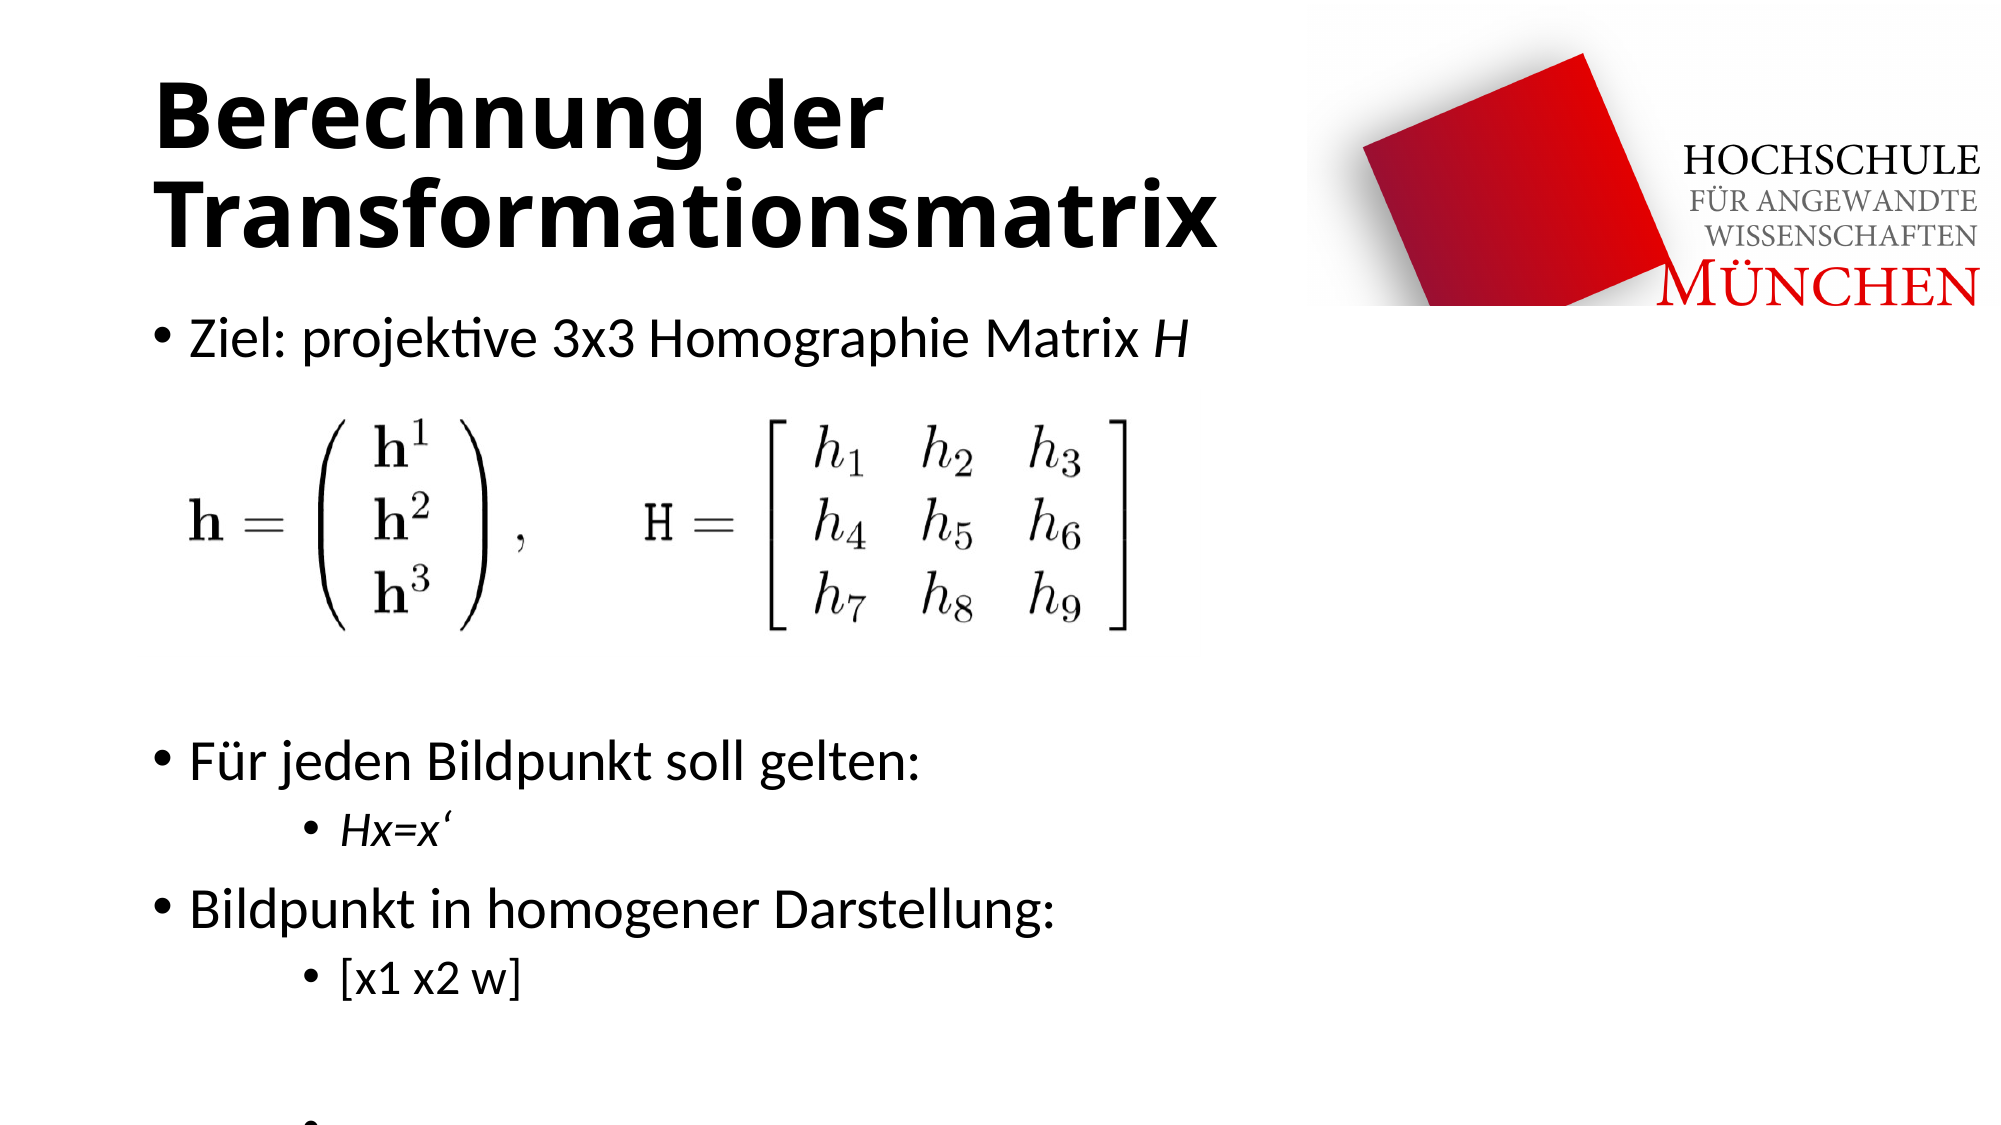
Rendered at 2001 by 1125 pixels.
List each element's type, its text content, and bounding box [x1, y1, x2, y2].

list Ziel: projektive 3x3 Homographie Matrix H Für jeden Bildpunkt soll gelten: Hx=x‘ Bildpunkt in homogener Darstellung: [x1 x2 w] [137, 299, 1863, 1014]
title Berechnung der Transformationsmatrix [137, 59, 1326, 278]
picture [137, 389, 1201, 657]
